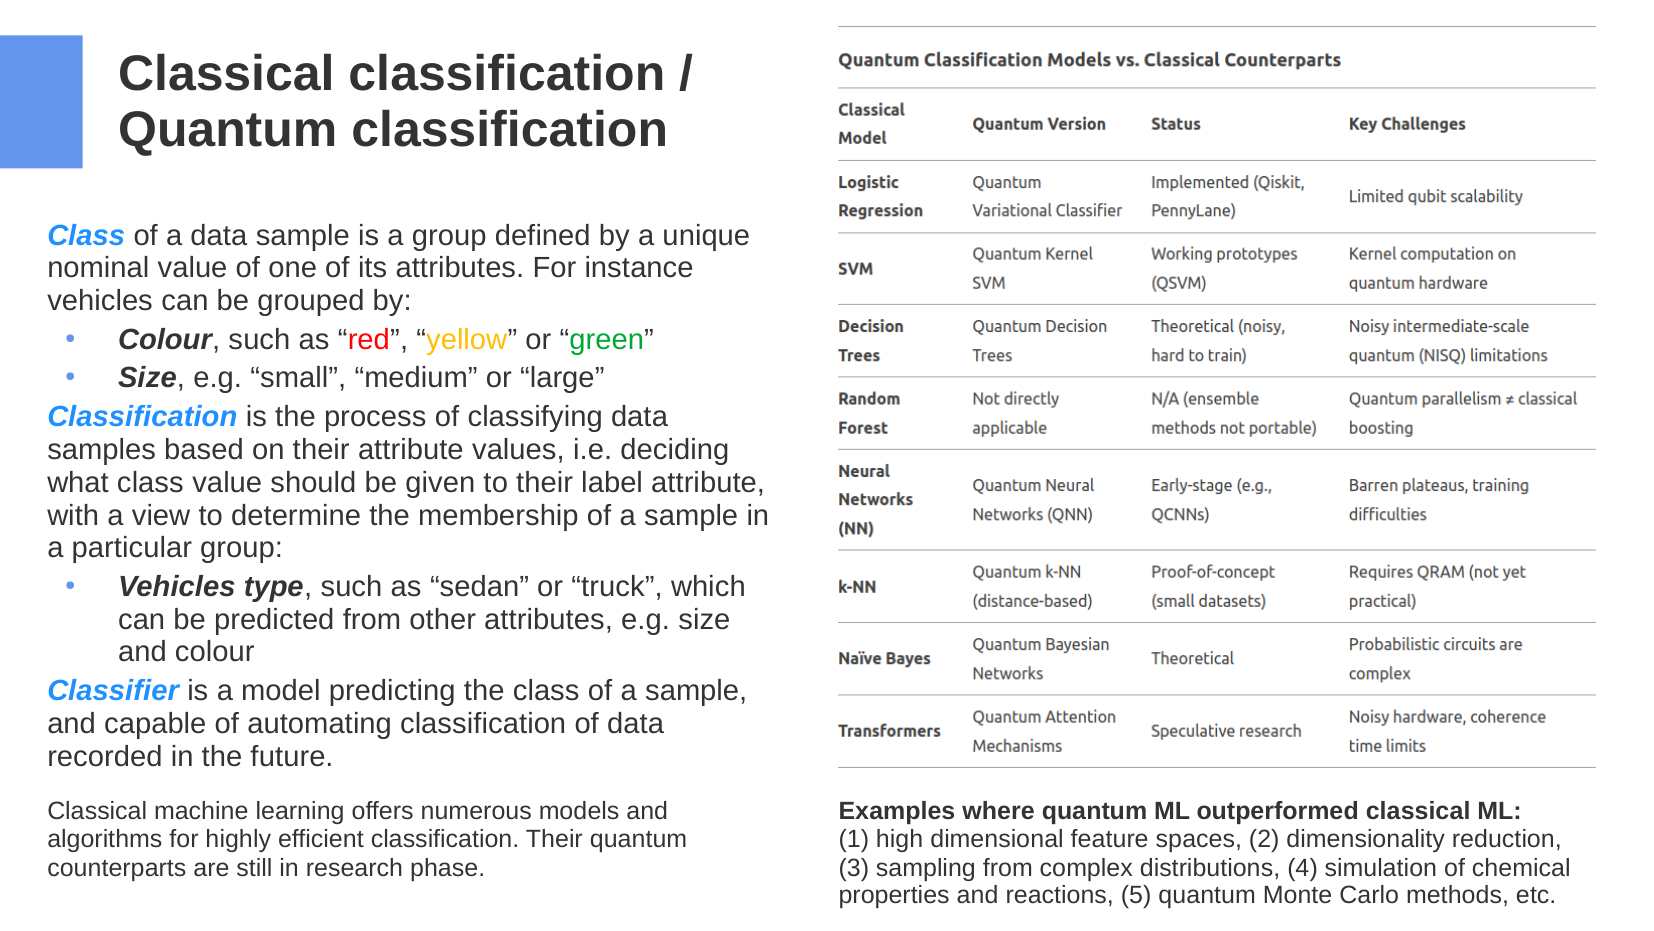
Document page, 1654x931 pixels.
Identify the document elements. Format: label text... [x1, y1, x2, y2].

list Examples where quantum ML outperformed classical ML: (1) high dimensional feature spaces, (2) dimensionality reduction, (3) sampling from complex distributions, (4) simulation of chemical properties and reactions, (5) quantum Monte Carlo methods, etc. [838, 797, 1607, 910]
title Classical classification / Quantum classification [118, 37, 733, 166]
list Class of a data sample is a group defined by a unique nominal value of one of its attributes. For instance vehicles can be grouped by: Colour, such as “red”, “yellow” or “green” Size, e.g. “small”, “medium” or “large” Classification is the process of classifying data samples based on their attribute values, i.e. deciding what class value should be given to their label attribute, with a view to determine the membership of a sample in a particular group: Vehicles type, such as “sedan” or “truck”, which can be predicted from other attributes, e.g. size and colour Classifier is a model predicting the class of a sample, and capable of automating classification of data recorded in the future. [47, 218, 780, 792]
picture [826, 17, 1606, 778]
list Classical machine learning offers numerous models and algorithms for highly efficient classification. Their quantum counterparts are still in research phase. [47, 797, 780, 910]
